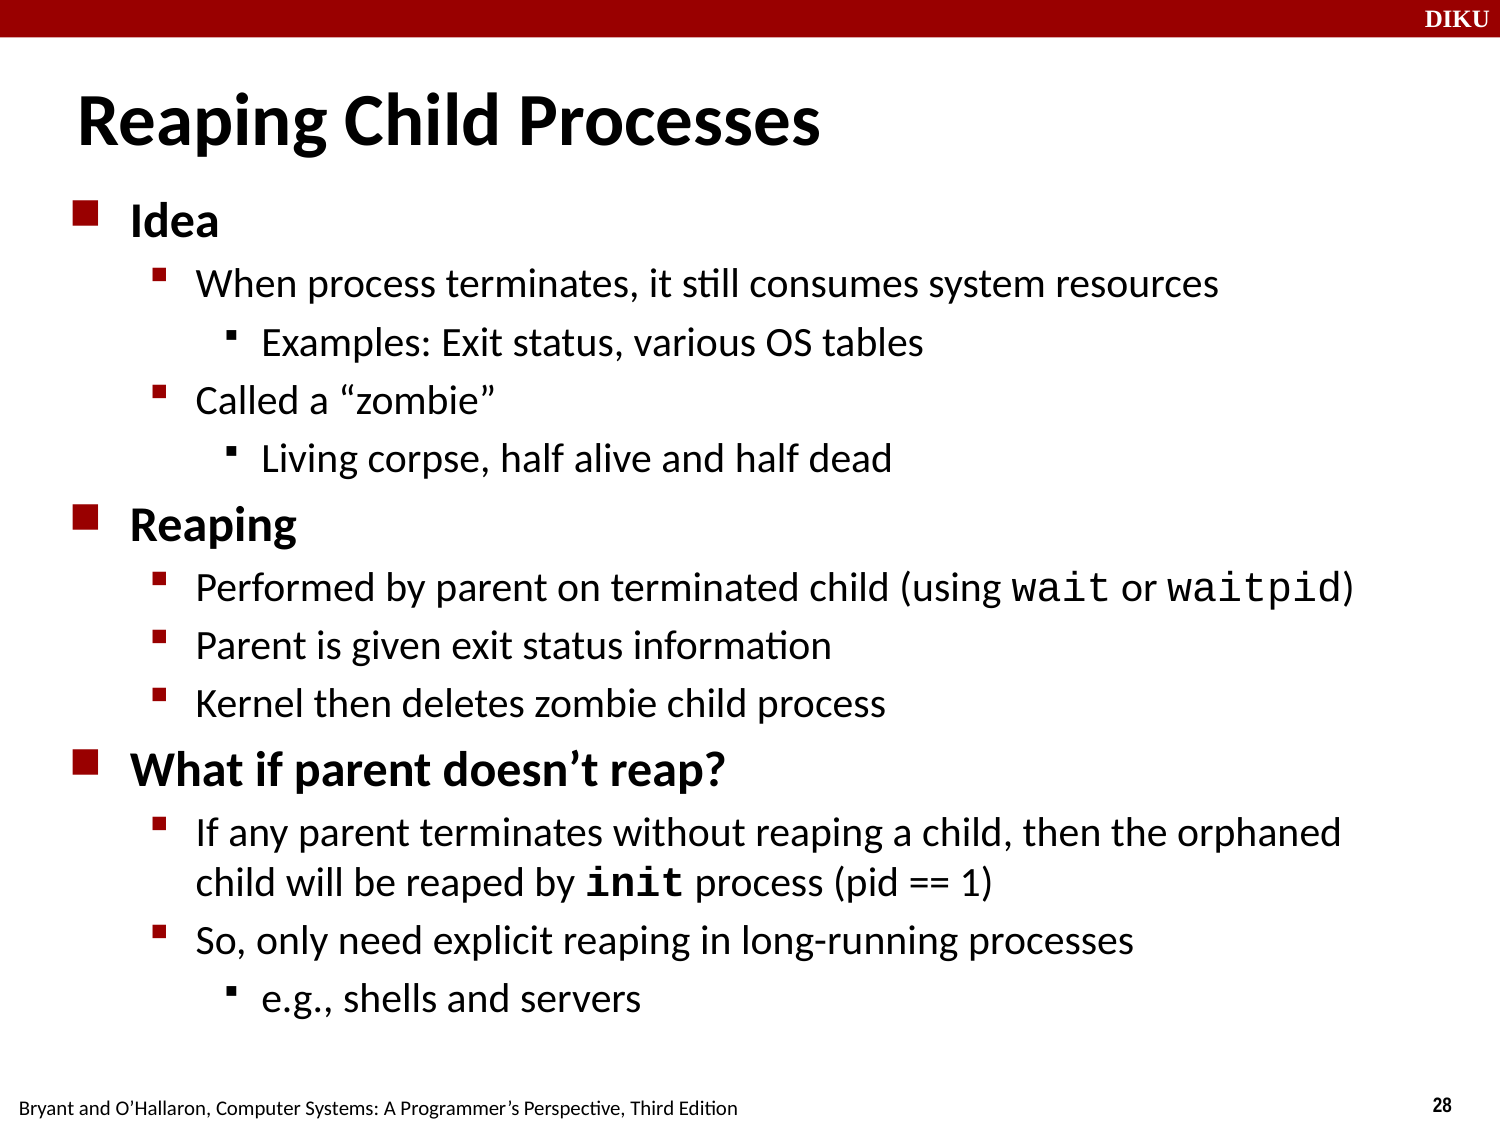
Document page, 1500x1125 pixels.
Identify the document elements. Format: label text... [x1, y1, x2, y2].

text_box Idea When process terminates, it still consumes system resources Examples: Exit status, various OS tables Called a “zombie” Living corpse, half alive and half dead Reaping Performed by parent on terminated child (using wait or waitpid) Parent is given exit status information Kernel then deletes zombie child process What if parent doesn’t reap? If any parent terminates without reaping a child, then the orphaned child will be reaped by init process (pid == 1) So, only need explicit reaping in long-running processes e.g., shells and servers [58, 180, 1422, 1075]
text_box Reaping Child Processes [62, 68, 1211, 163]
